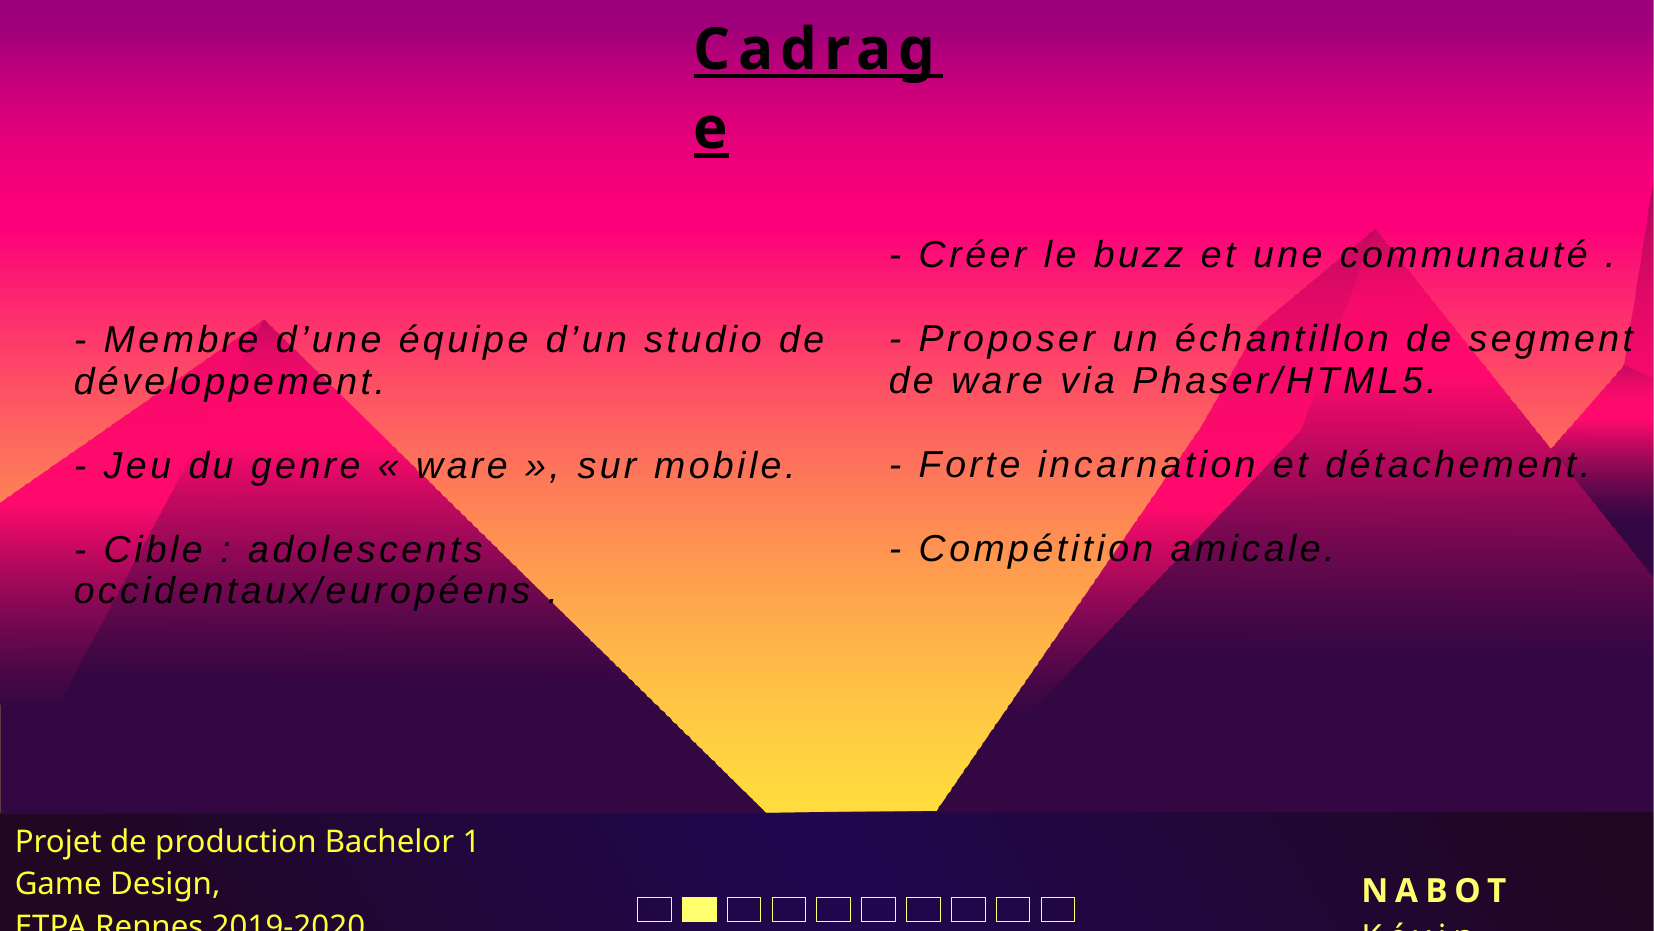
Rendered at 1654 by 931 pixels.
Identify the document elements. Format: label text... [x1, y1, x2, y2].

picture [0, 0, 1654, 931]
text_box Cadrage [679, 0, 975, 112]
text_box Projet de production Bachelor 1 Game Design, ETPA Rennes 2019-2020 [0, 811, 532, 931]
text_box [682, 897, 717, 922]
text_box - Membre d’une équipe d’un studio de développement. - Jeu du genre « ware », sur mobile. - Cible : adolescents occidentaux/européens . [59, 310, 851, 620]
text_box NABOT Kévin [1346, 859, 1654, 931]
text_box - Créer le buzz et une communauté . - Proposer un échantillon de segment de ware via Phaser/HTML5. - Forte incarnation et détachement. - Compétition amicale. [874, 226, 1654, 704]
